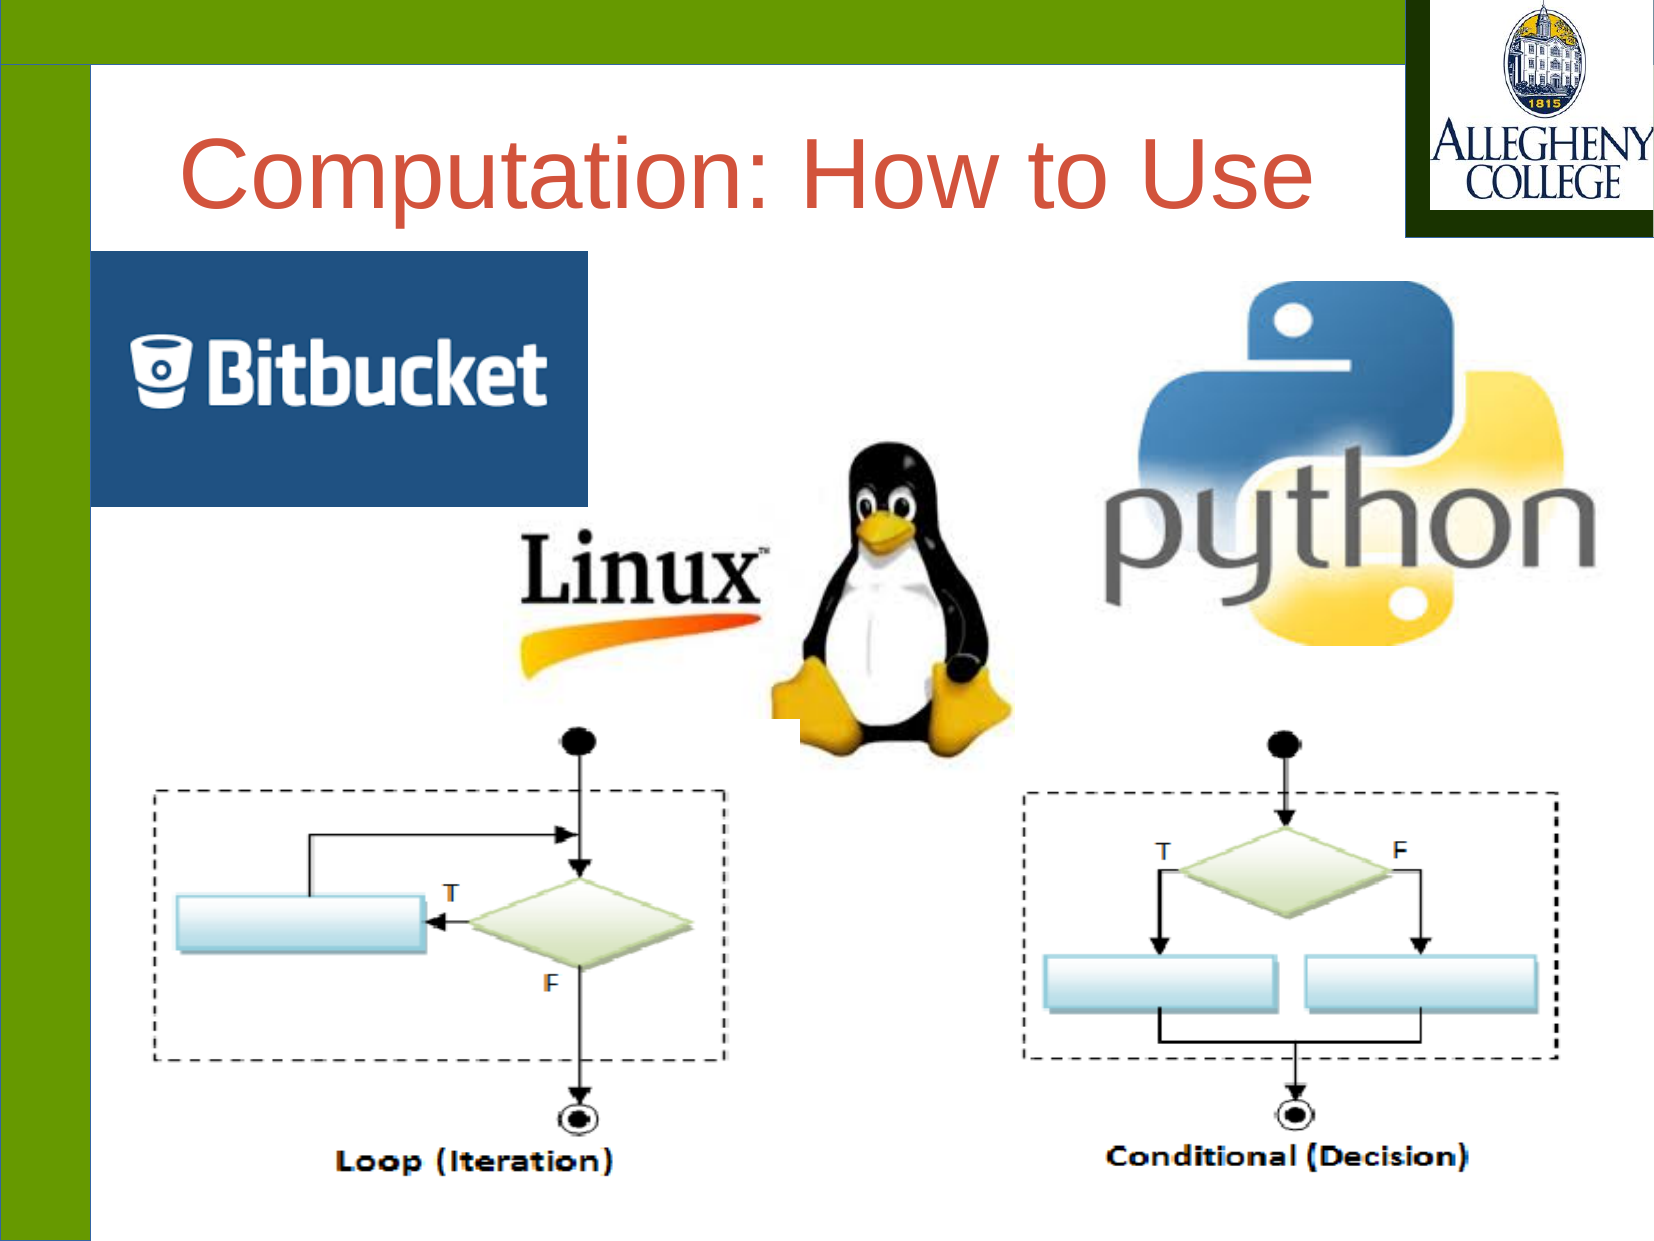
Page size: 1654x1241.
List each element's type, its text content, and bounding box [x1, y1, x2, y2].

text_box [0, 0, 1430, 1241]
picture [91, 251, 1628, 1203]
text_box Computation: How to Use [163, 87, 1514, 250]
picture [1430, 0, 1654, 210]
text_box [1514, 210, 1654, 238]
picture [1041, 281, 1654, 646]
